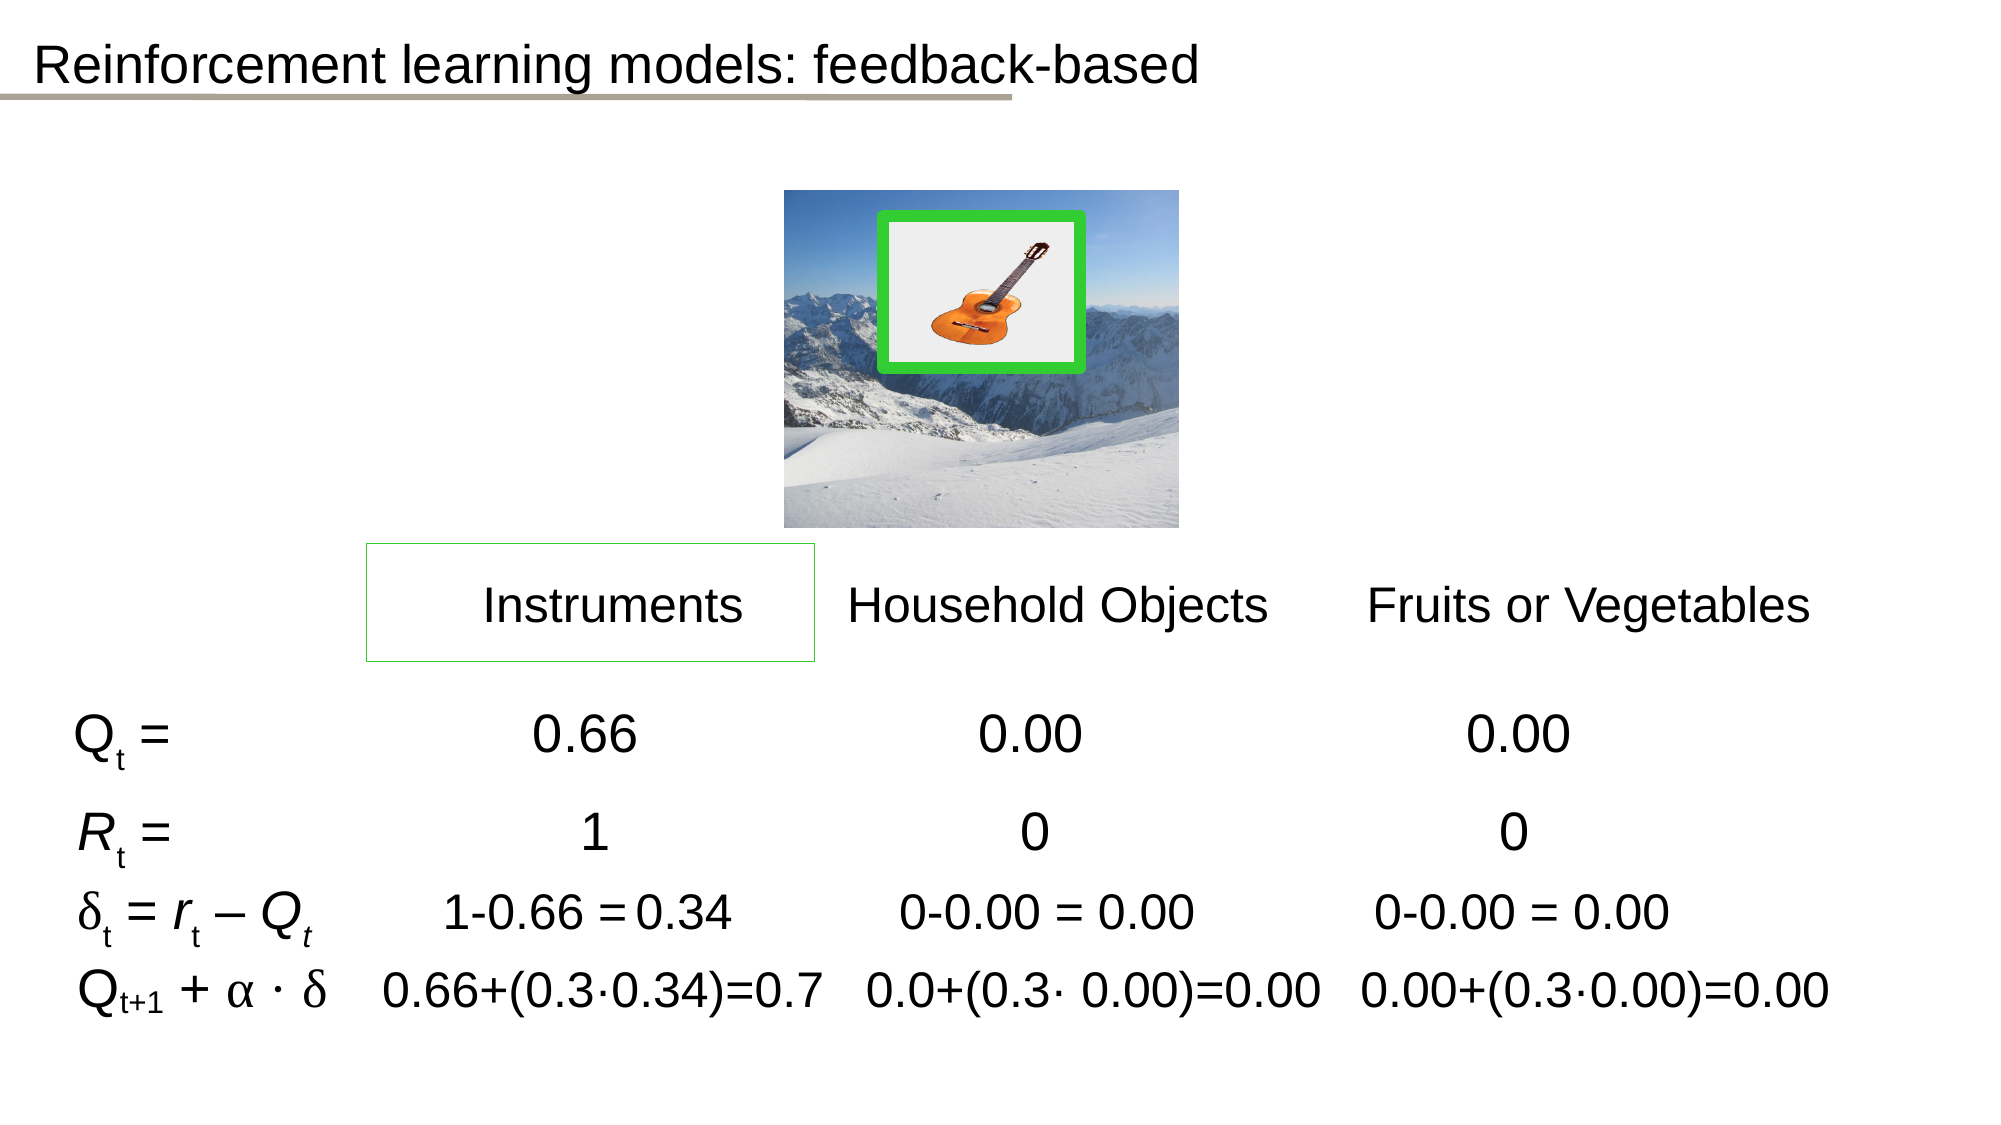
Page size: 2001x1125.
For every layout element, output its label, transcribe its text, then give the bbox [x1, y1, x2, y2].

text_box [883, 215, 1080, 368]
text_box Rt = 1 0 0 δt = rt – Qt 1-0.66 = 0.34 0-0.00 = 0.00 0-0.00 = 0.00 Qt+1 + α · δ 0.66+(0.3·0.34)=0.7 0.0+(0.3· 0.00)=0.00 0.00+(0.3·0.00)=0.00 [62, 789, 1880, 1095]
text_box Reinforcement learning models: feedback-based [15, 27, 1921, 97]
text_box Qt = 0.66 0.00 0.00 [58, 691, 1890, 811]
picture [784, 190, 1179, 529]
text_box Instruments Household Objects Fruits or Vegetables [467, 564, 814, 643]
text_box Instruments Household Objects Fruits or Vegetables [815, 564, 1890, 643]
